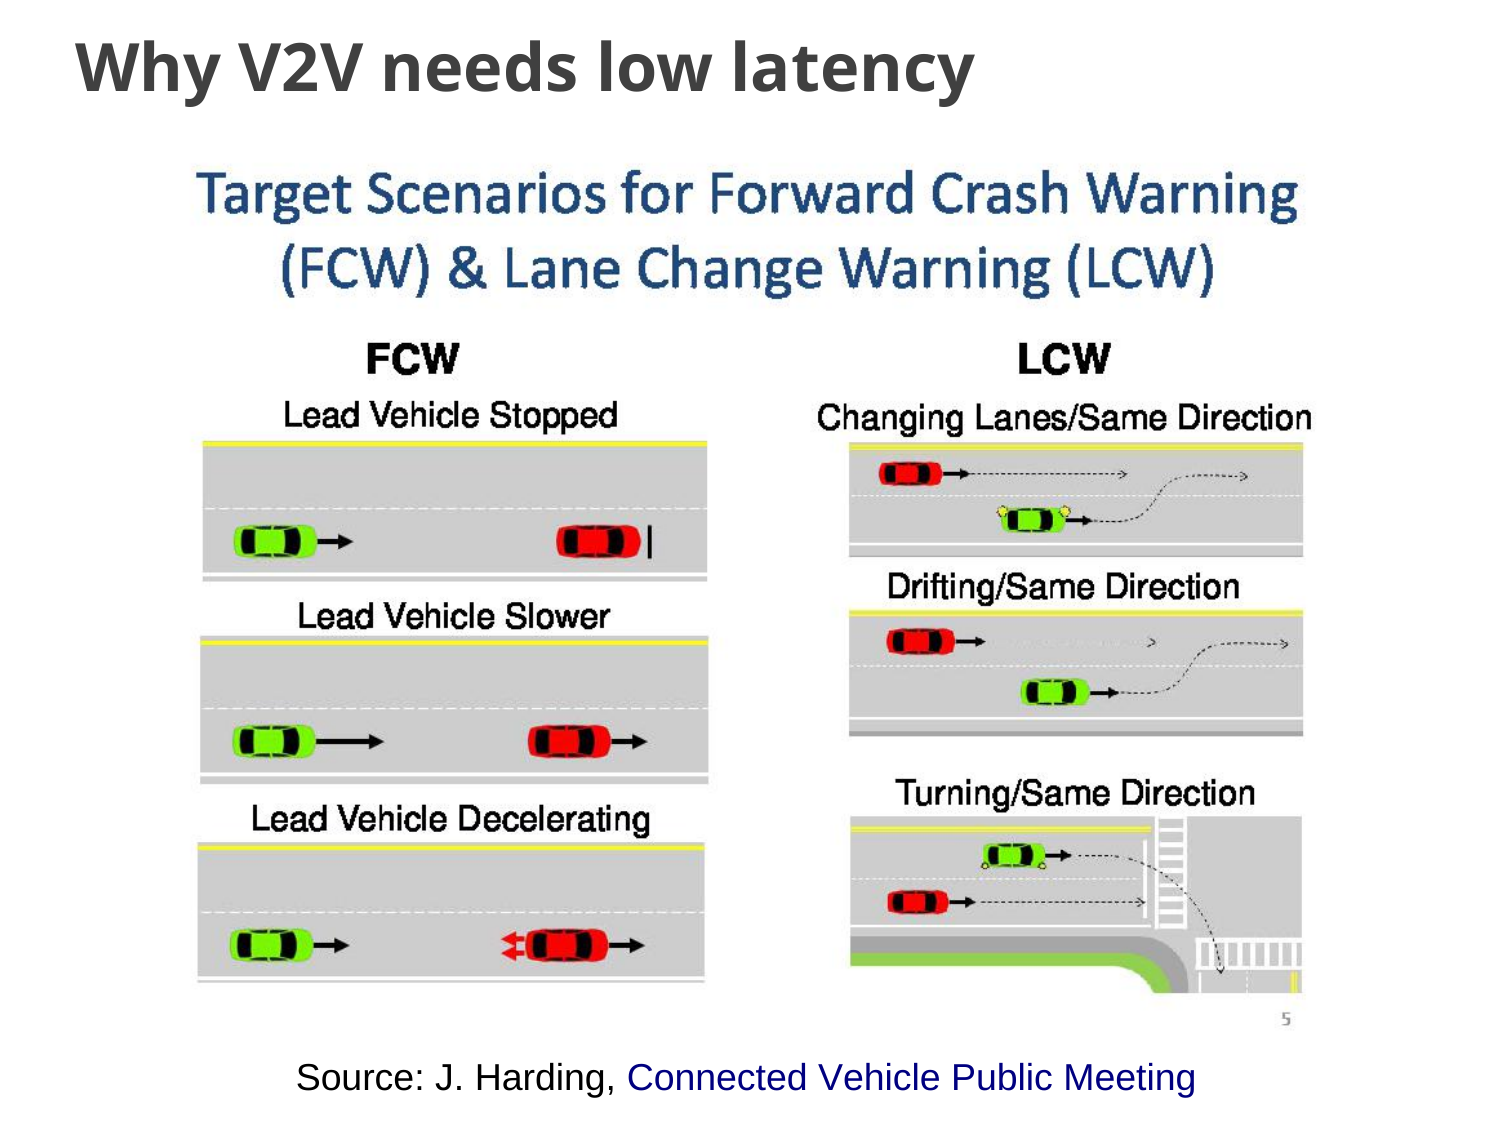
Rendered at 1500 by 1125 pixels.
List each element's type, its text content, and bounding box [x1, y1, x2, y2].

title Why V2V needs low latency [0, 0, 1500, 113]
text_box Source: J. Harding, Connected Vehicle Public Meeting [281, 1050, 1219, 1107]
picture [150, 143, 1351, 1051]
